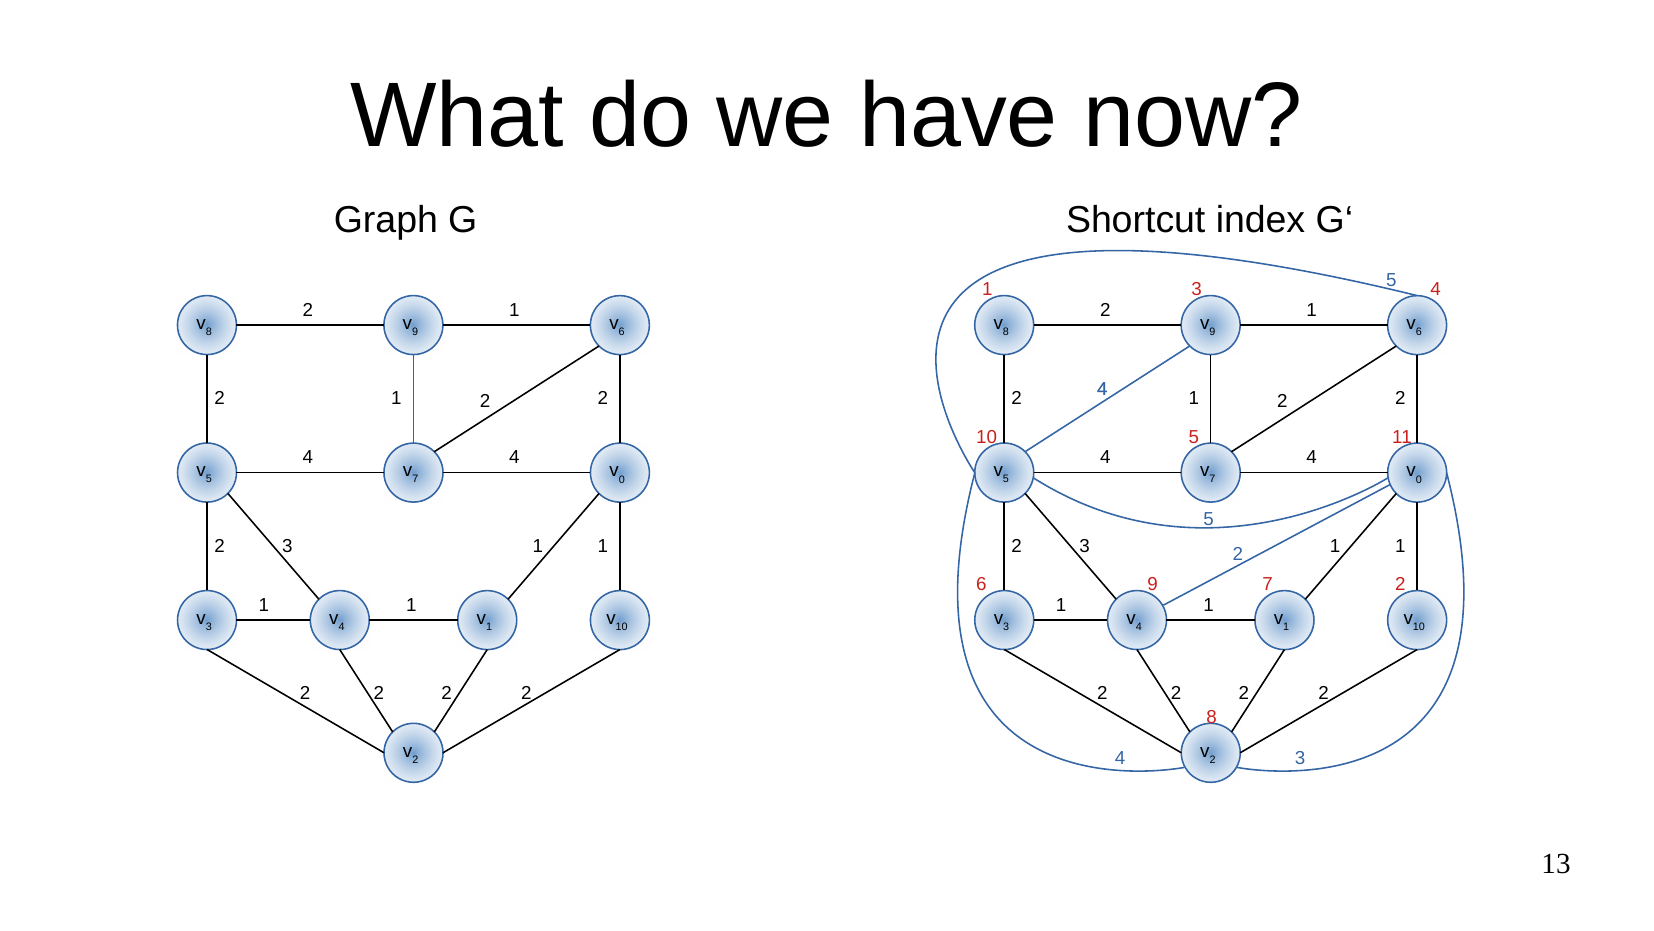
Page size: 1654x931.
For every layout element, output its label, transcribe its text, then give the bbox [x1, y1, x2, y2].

picture [118, 236, 709, 827]
text_box Shortcut index G‘ [1051, 191, 1371, 249]
picture [915, 236, 1506, 827]
text_box Graph G [318, 191, 497, 249]
title What do we have now? [82, 37, 1571, 193]
